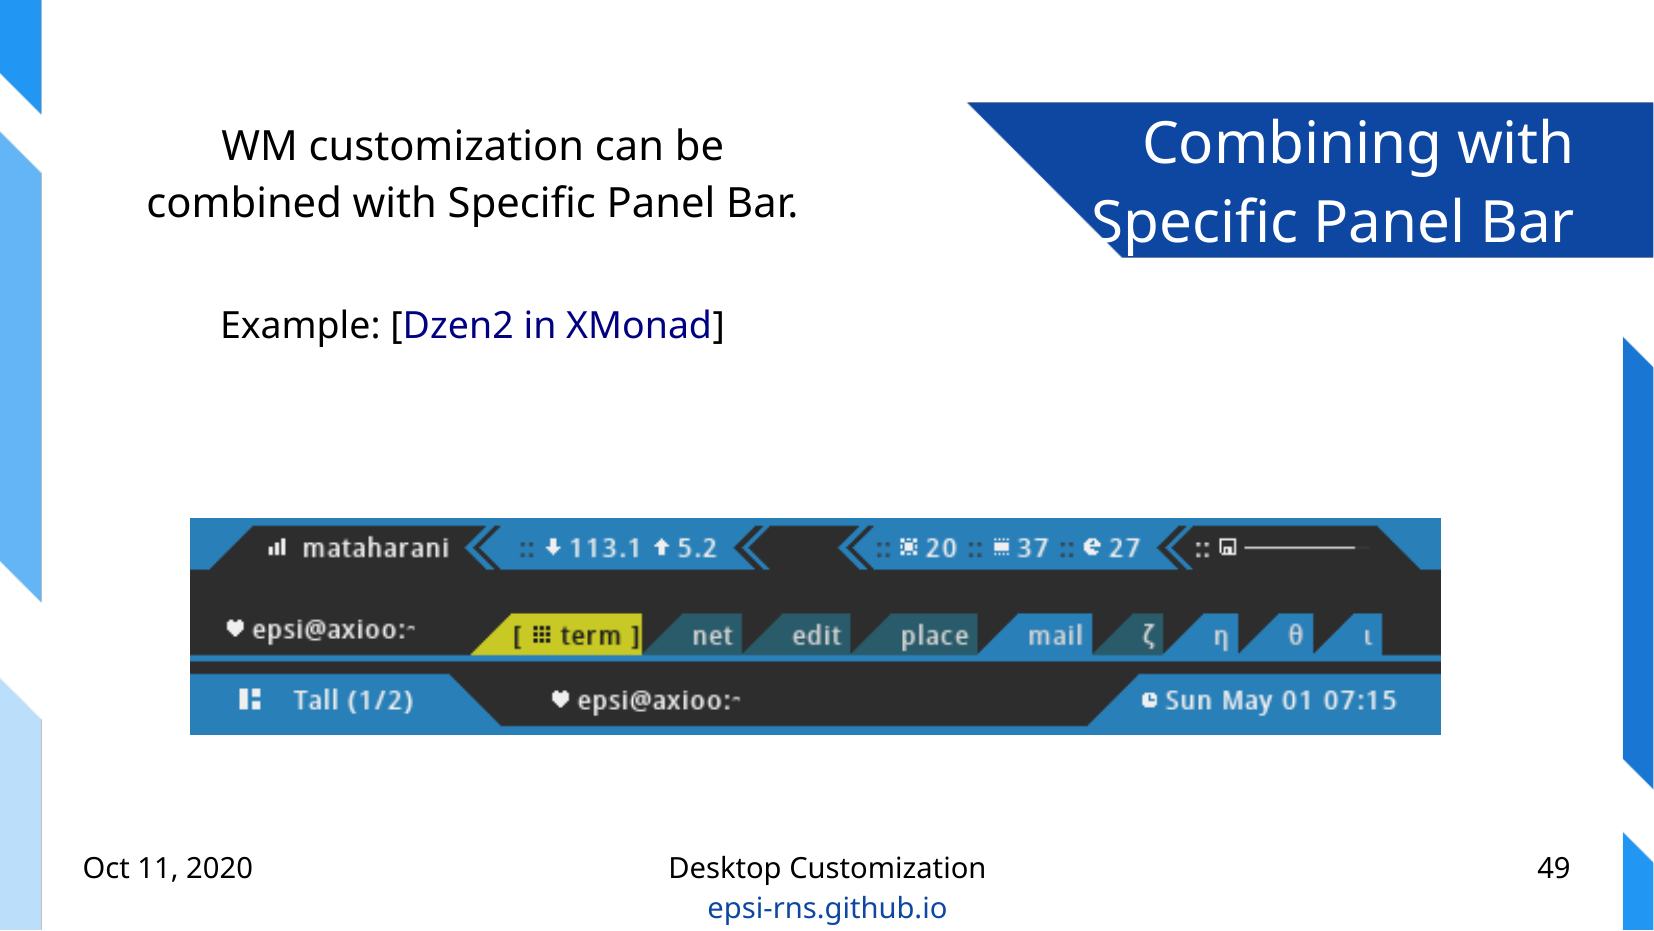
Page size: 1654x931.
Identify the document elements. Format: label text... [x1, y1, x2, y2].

title Combining with Specific Panel Bar [1050, 105, 1576, 256]
subtitle WM customization can be combined with Specific Panel Bar. Example: [Dzen2 in XMonad] [120, 105, 826, 361]
picture [0, 0, 1654, 930]
